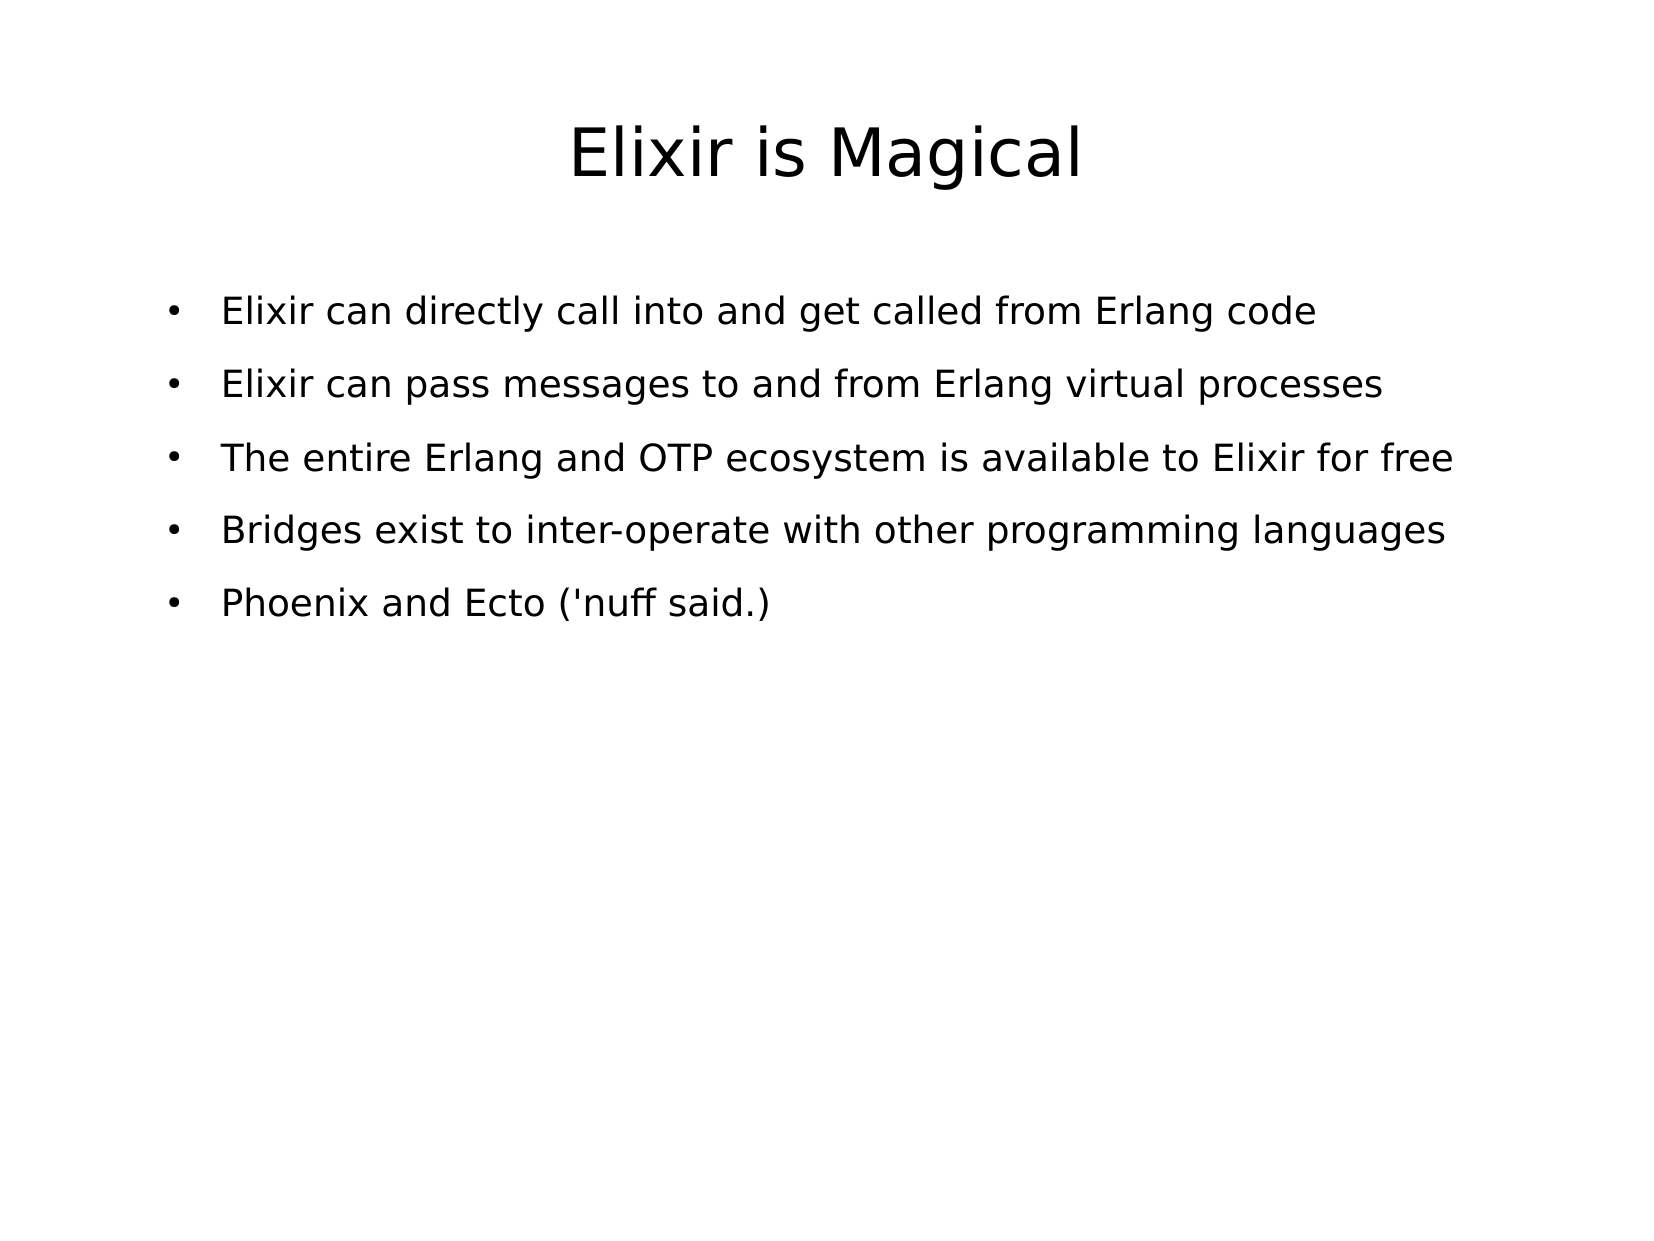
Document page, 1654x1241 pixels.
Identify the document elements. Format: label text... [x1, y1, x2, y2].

list Elixir can directly call into and get called from Erlang code Elixir can pass messages to and from Erlang virtual processes The entire Erlang and OTP ecosystem is available to Elixir for free Bridges exist to inter-operate with other programming languages Phoenix and Ecto ('nuff said.) [150, 290, 1501, 1201]
title Elixir is Magical [82, 49, 1571, 257]
